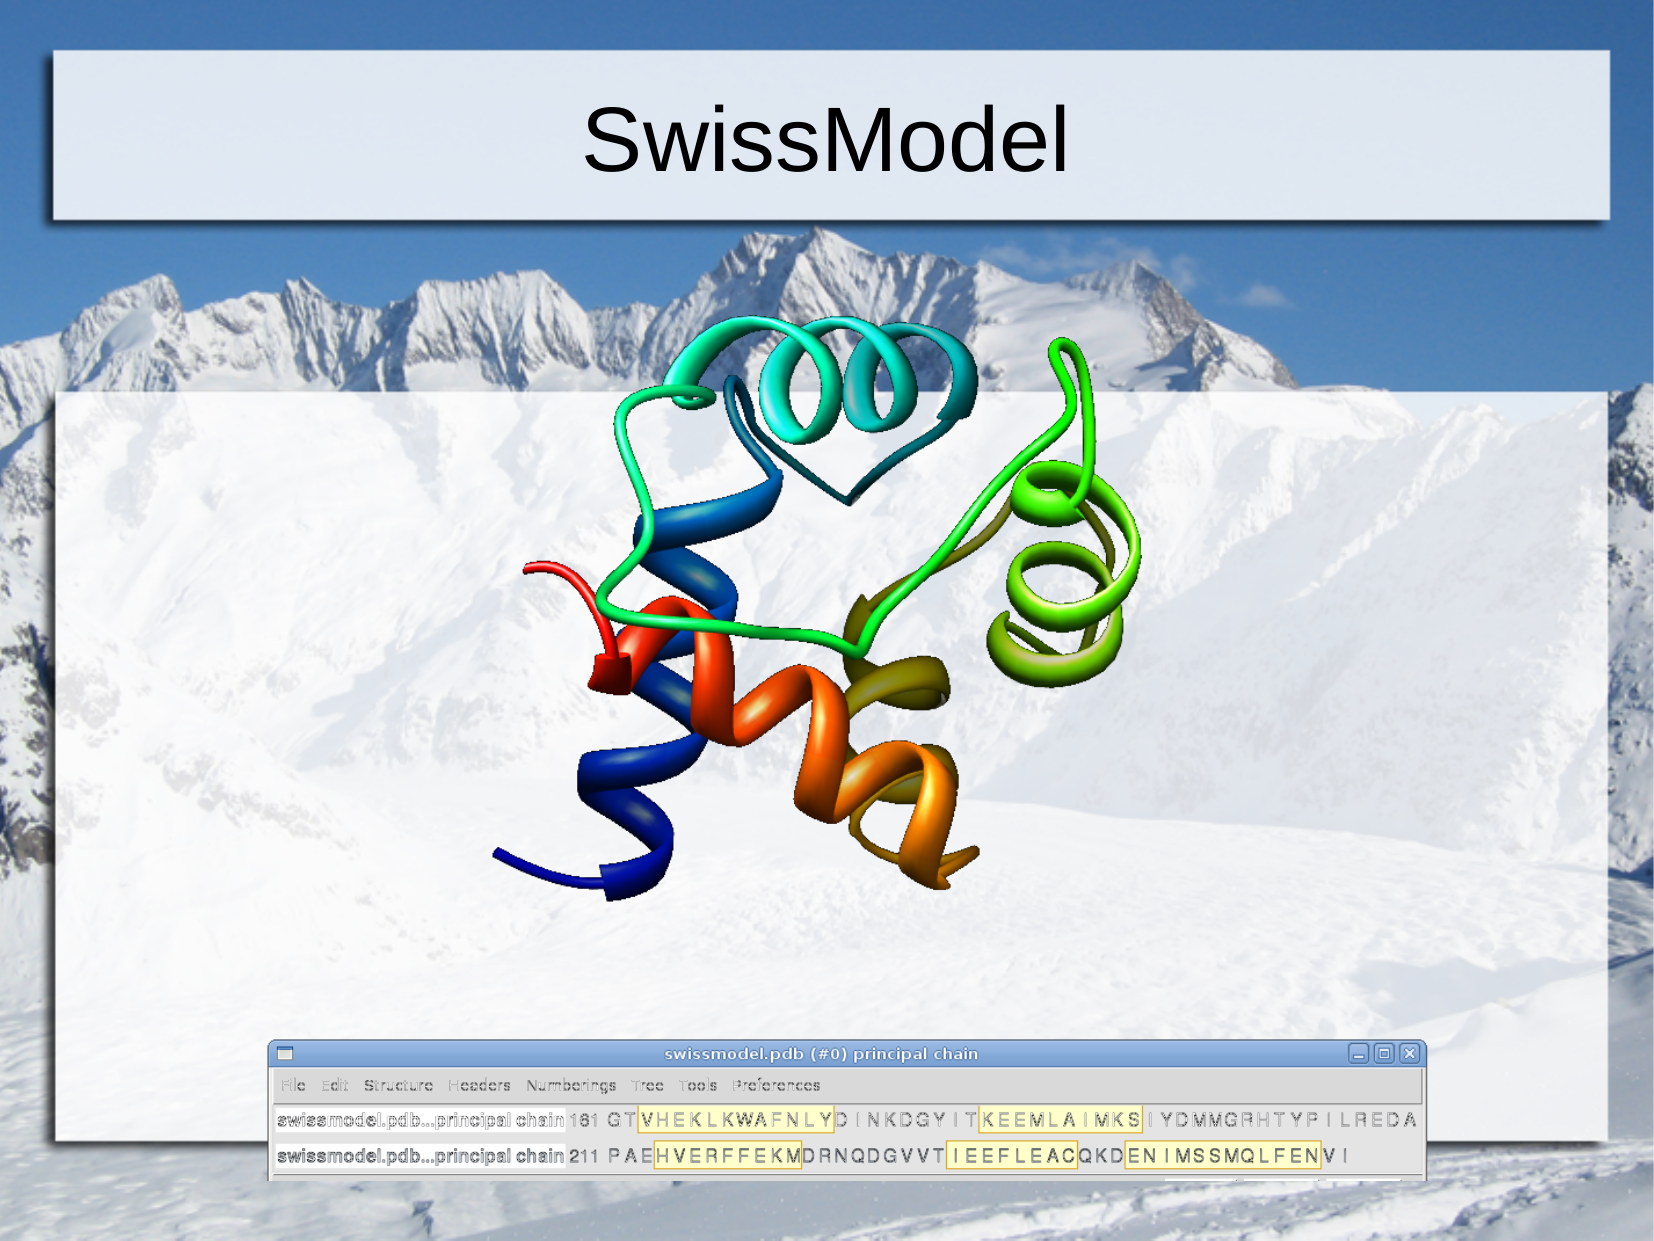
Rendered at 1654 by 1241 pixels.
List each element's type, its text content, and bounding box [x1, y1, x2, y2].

title SwissModel [59, 68, 1595, 212]
picture [0, 0, 1654, 1241]
